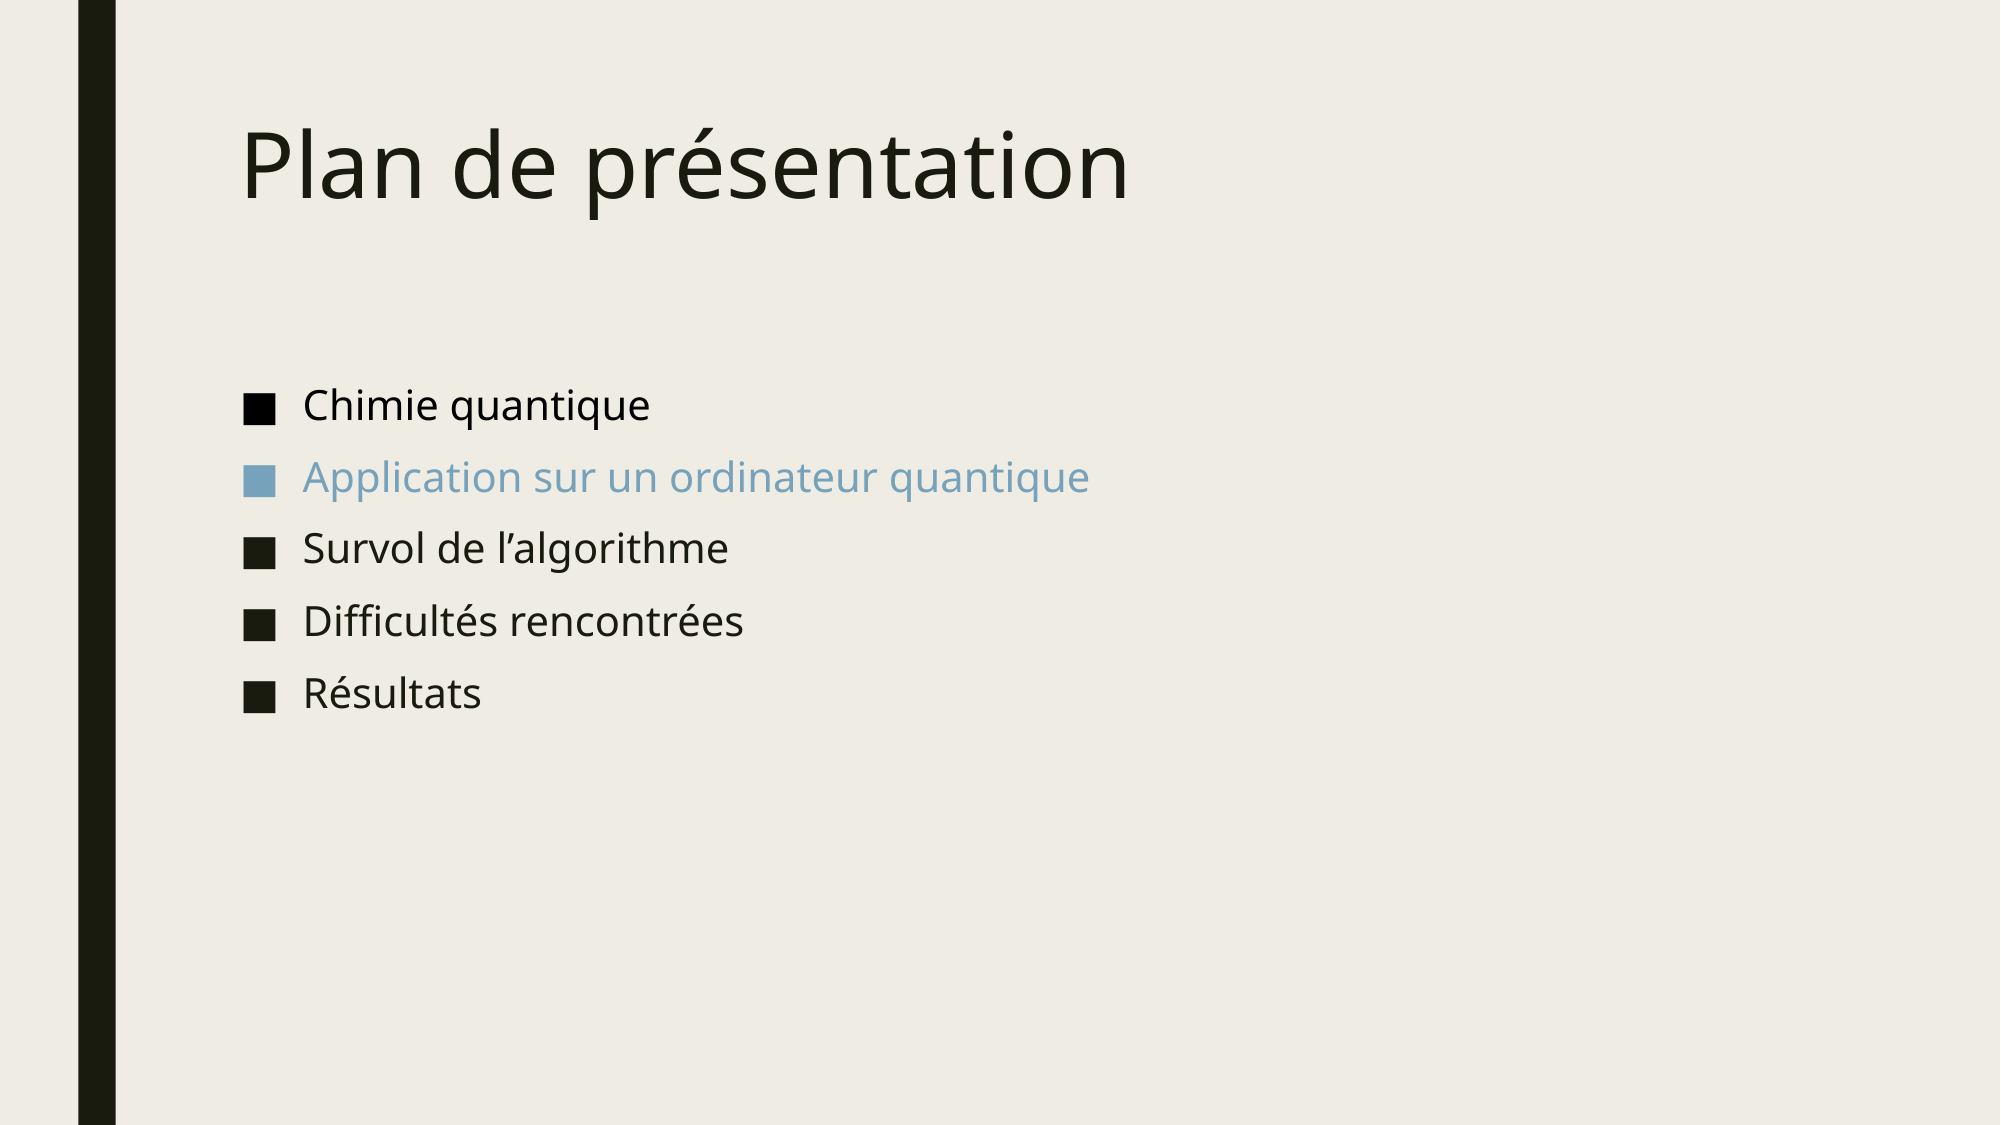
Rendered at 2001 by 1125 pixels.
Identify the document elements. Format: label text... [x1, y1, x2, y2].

title Plan de présentation [225, 112, 1800, 243]
list Chimie quantique Application sur un ordinateur quantique Survol de l’algorithme Difficultés rencontrées Résultats [225, 375, 1800, 963]
